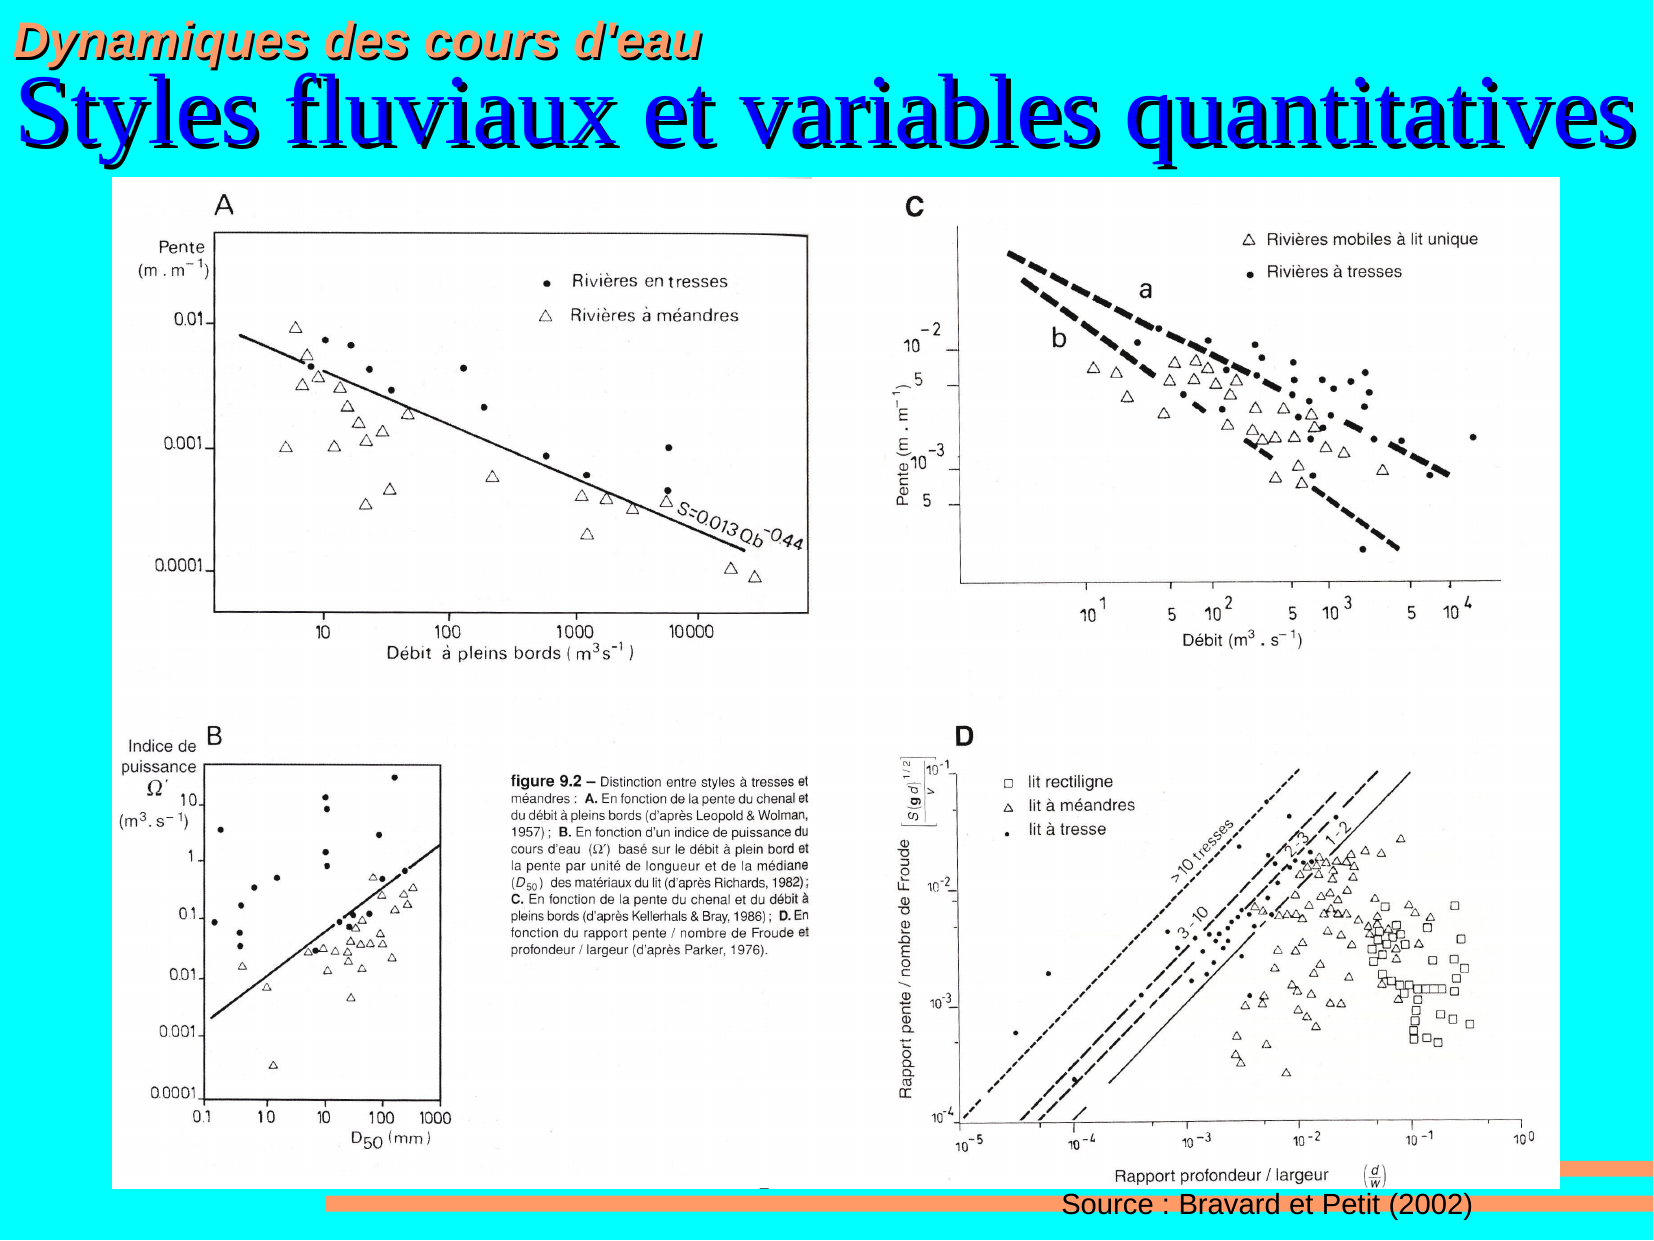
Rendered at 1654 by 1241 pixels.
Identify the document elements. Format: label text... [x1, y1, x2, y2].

title Dynamiques des cours d'eau [5, 4, 709, 47]
text_box Source : Bravard et Petit (2002) [1046, 1189, 1489, 1229]
text_box Styles fluviaux et variables quantitatives [0, 47, 1654, 173]
picture [112, 177, 1560, 1189]
